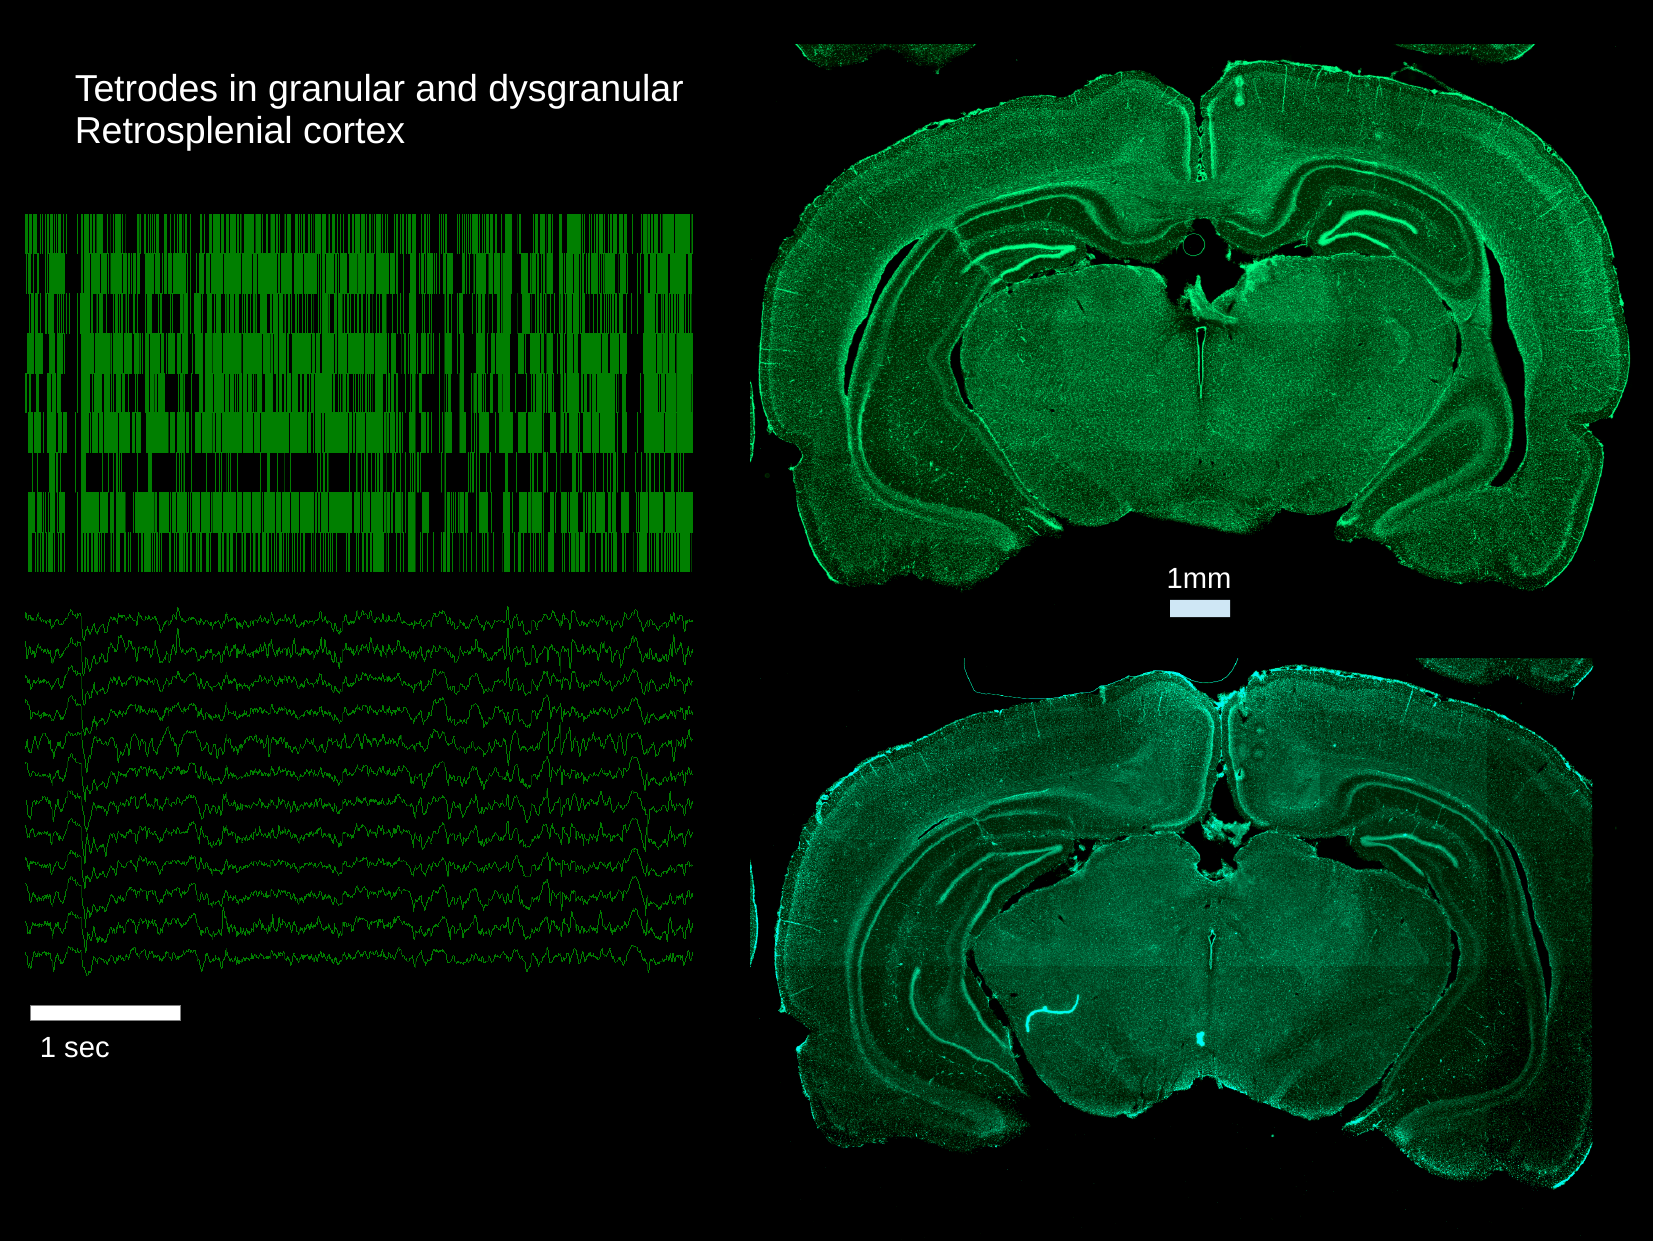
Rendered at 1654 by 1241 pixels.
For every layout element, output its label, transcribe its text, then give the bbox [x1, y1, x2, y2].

text_box Tetrodes in granular and dysgranular Retrosplenial cortex [60, 60, 699, 159]
picture [750, 658, 1636, 1241]
picture [750, 44, 1636, 618]
text_box [1170, 603, 1231, 618]
text_box 1mm [1151, 555, 1247, 603]
picture [9, 179, 706, 991]
text_box [30, 1005, 181, 1021]
text_box 1 sec [25, 1023, 125, 1072]
